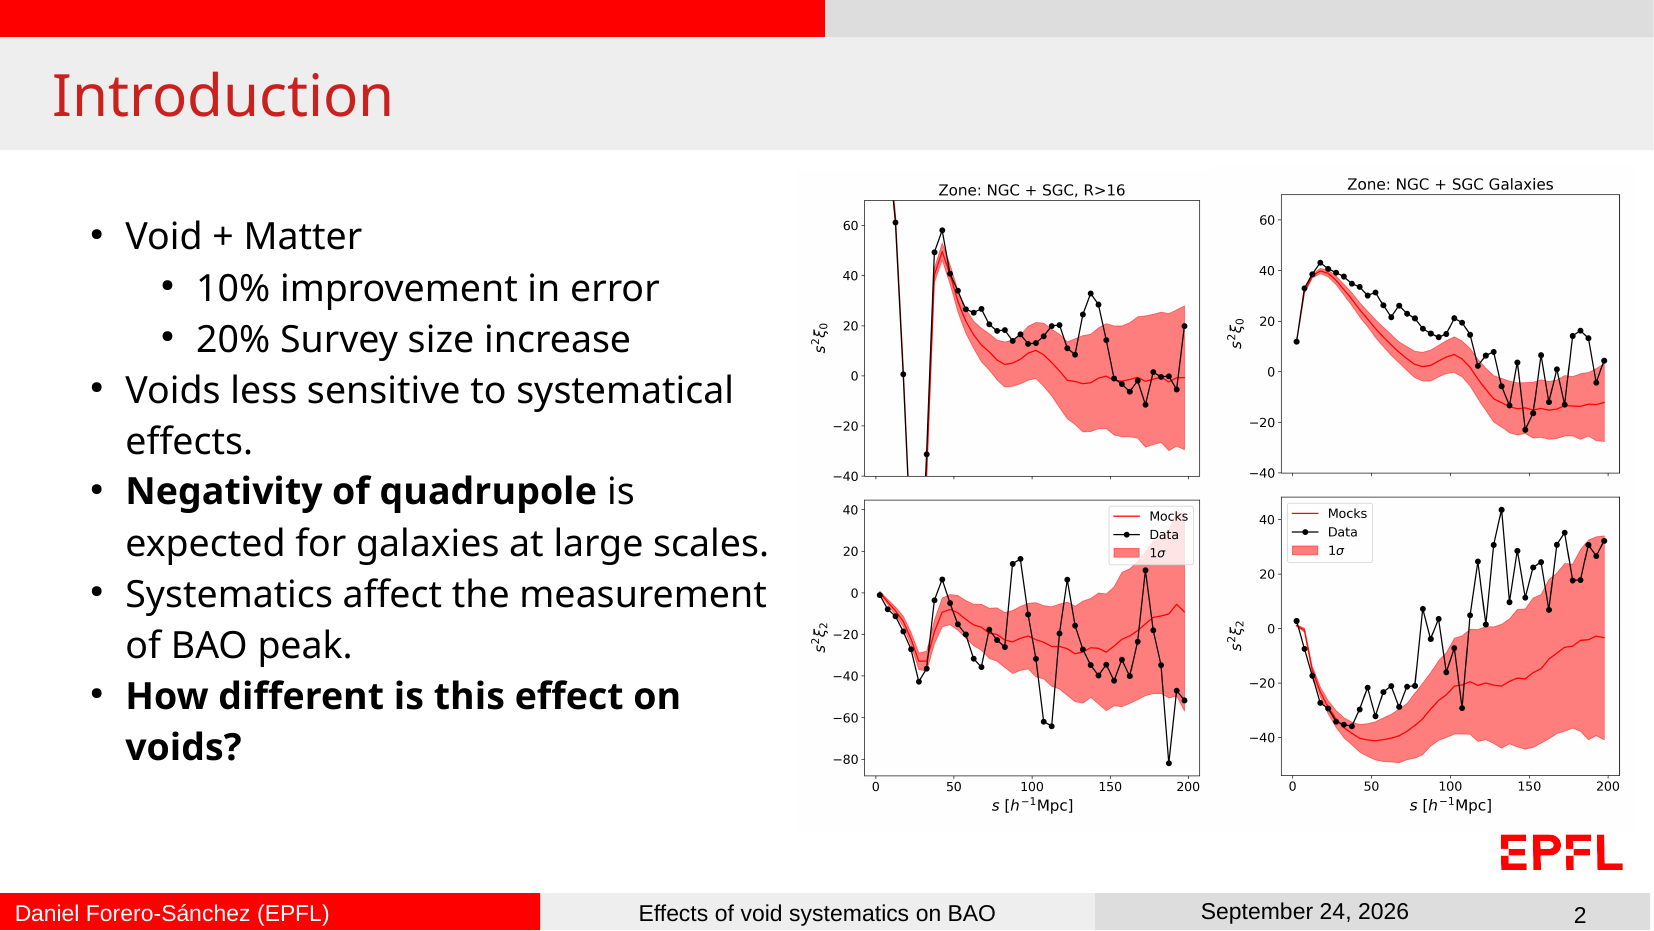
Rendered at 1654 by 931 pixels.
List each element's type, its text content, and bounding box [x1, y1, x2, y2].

subtitle Void + Matter 10% improvement in error 20% Survey size increase Voids less sensitive to systematical effects. Negativity of quadrupole is expected for galaxies at large scales. Systematics affect the measurement of BAO peak. How different is this effect on voids? [90, 210, 781, 830]
picture [795, 164, 1638, 885]
title Introduction [52, 37, 1066, 151]
